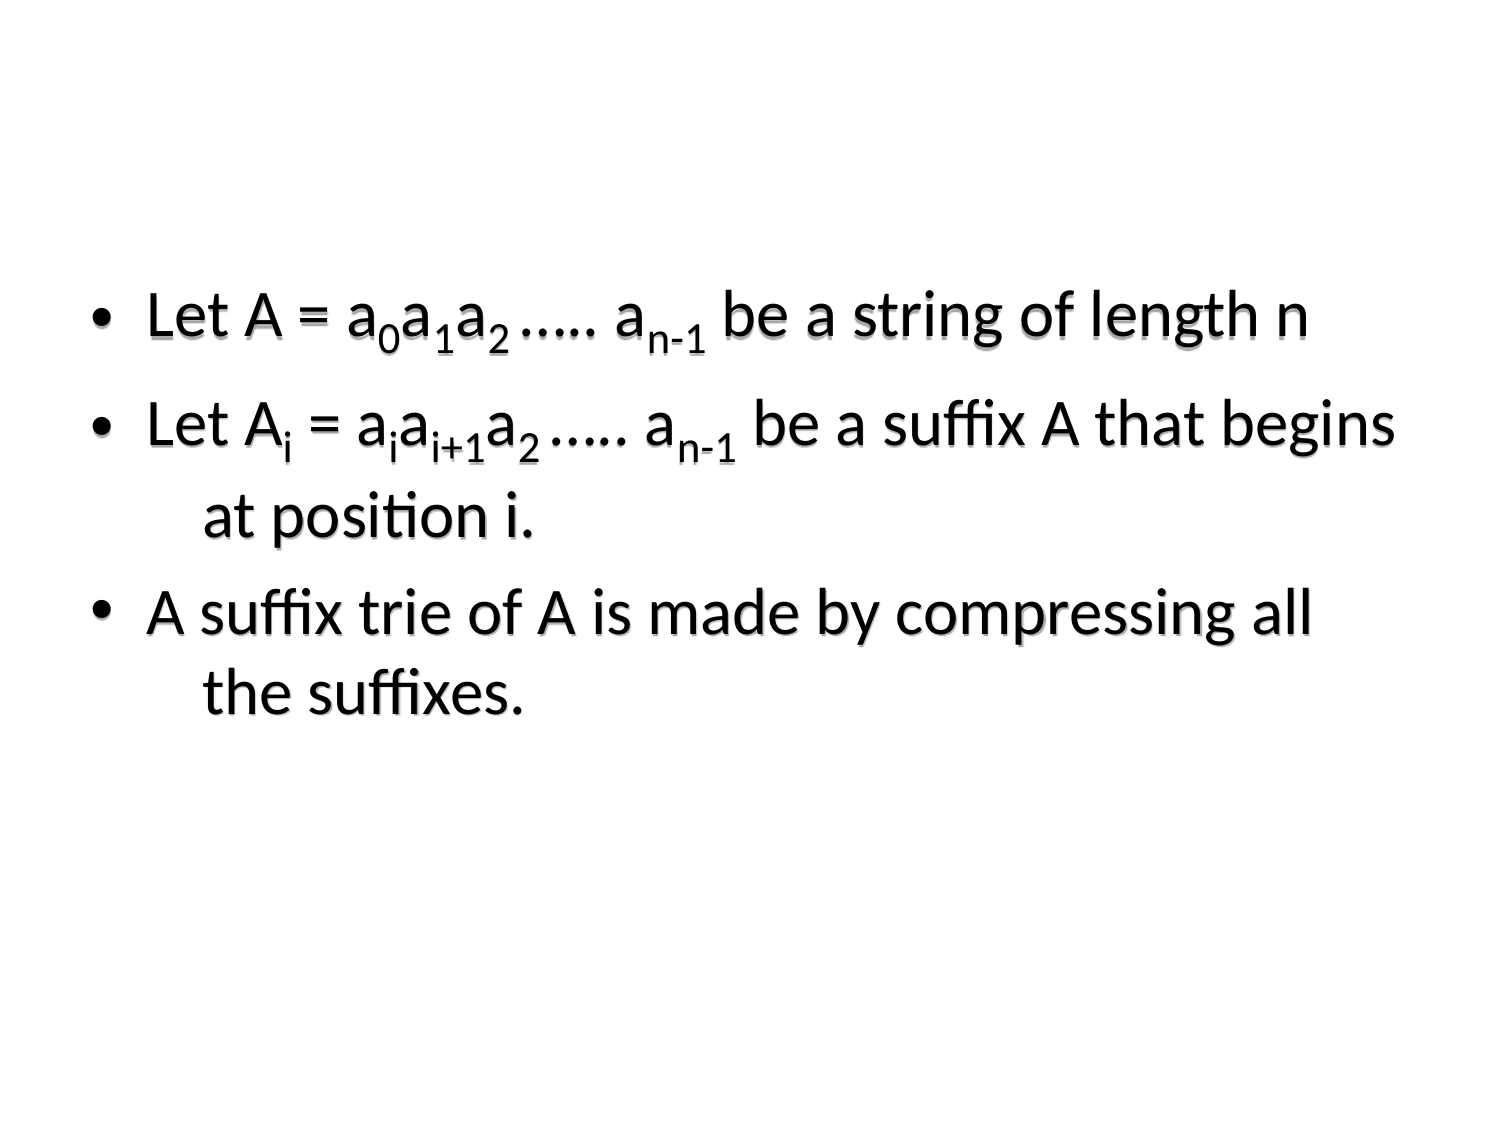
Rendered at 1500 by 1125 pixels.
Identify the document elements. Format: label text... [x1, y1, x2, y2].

list Let A = a0a1a2 ….. an-1 be a string of length n Let Ai = aiai+1a2 ….. an-1 be a suffix A that begins at position i. A suffix trie of A is made by compressing all the suffixes. [75, 262, 1426, 1005]
